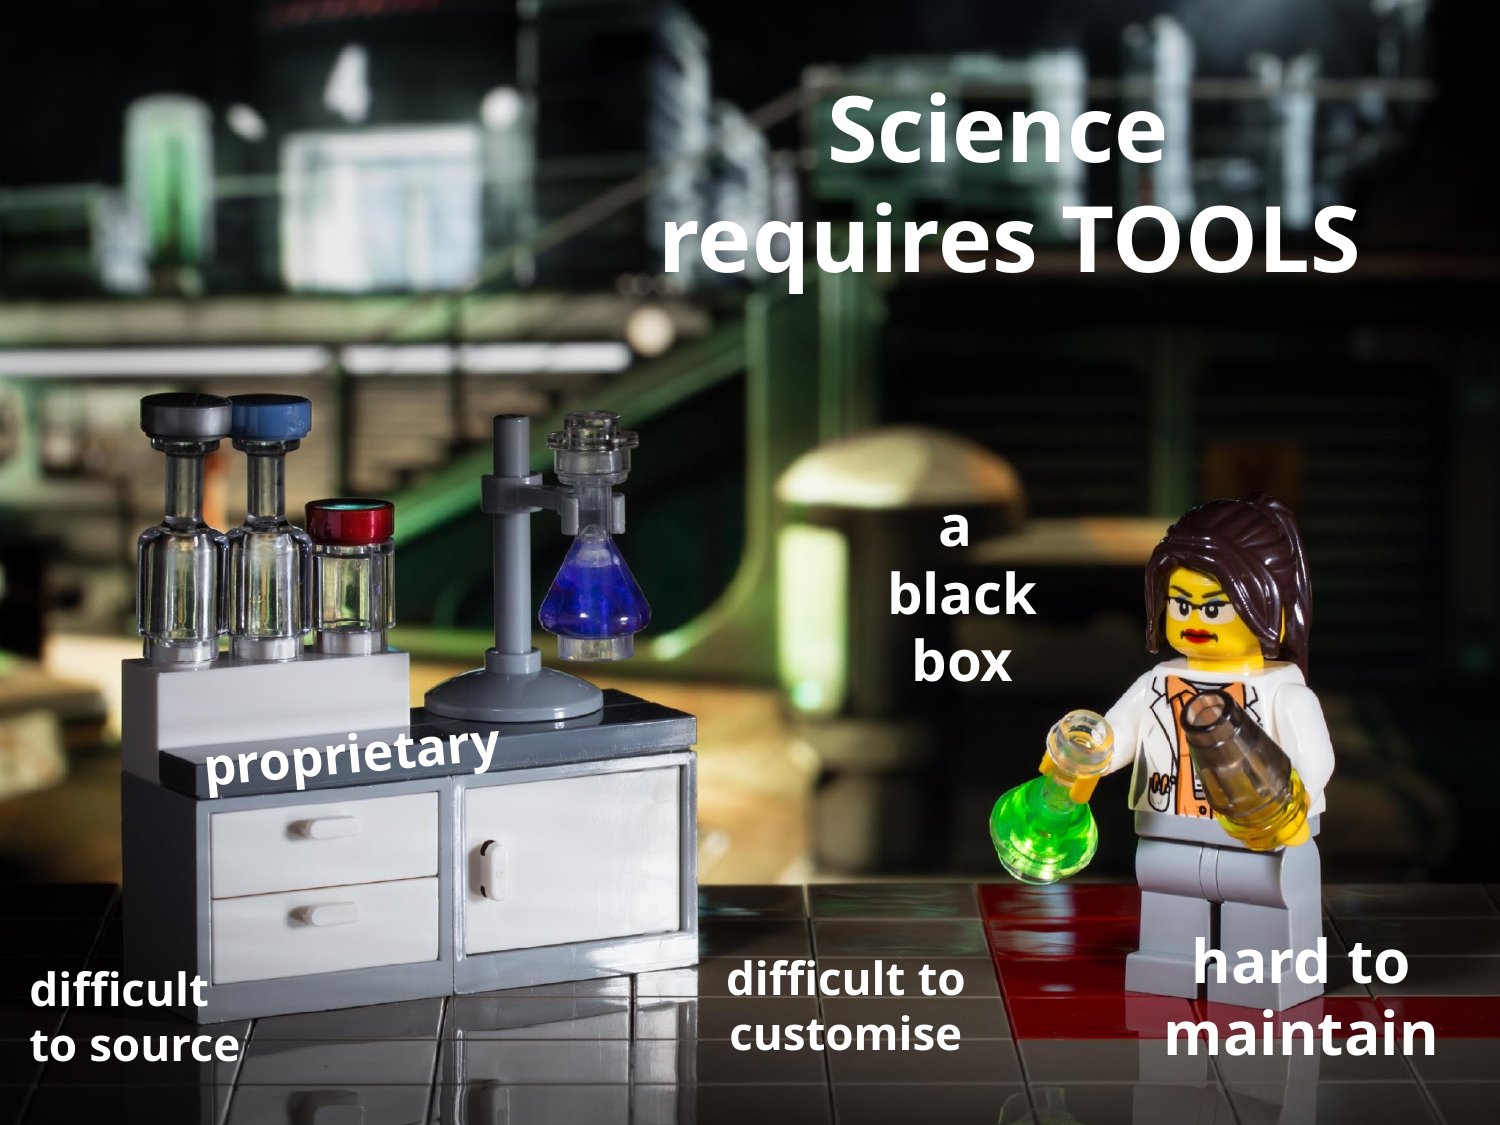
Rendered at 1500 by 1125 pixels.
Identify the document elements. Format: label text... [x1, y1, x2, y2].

text_box difficult to source [16, 953, 359, 1125]
text_box hard to maintain [1060, 916, 1500, 1116]
picture [0, 0, 1500, 1125]
text_box difficult to customise [685, 942, 1007, 1125]
text_box Science requires TOOLS [484, 64, 1500, 479]
text_box a black box [850, 483, 1075, 729]
text_box proprietary [186, 690, 628, 886]
